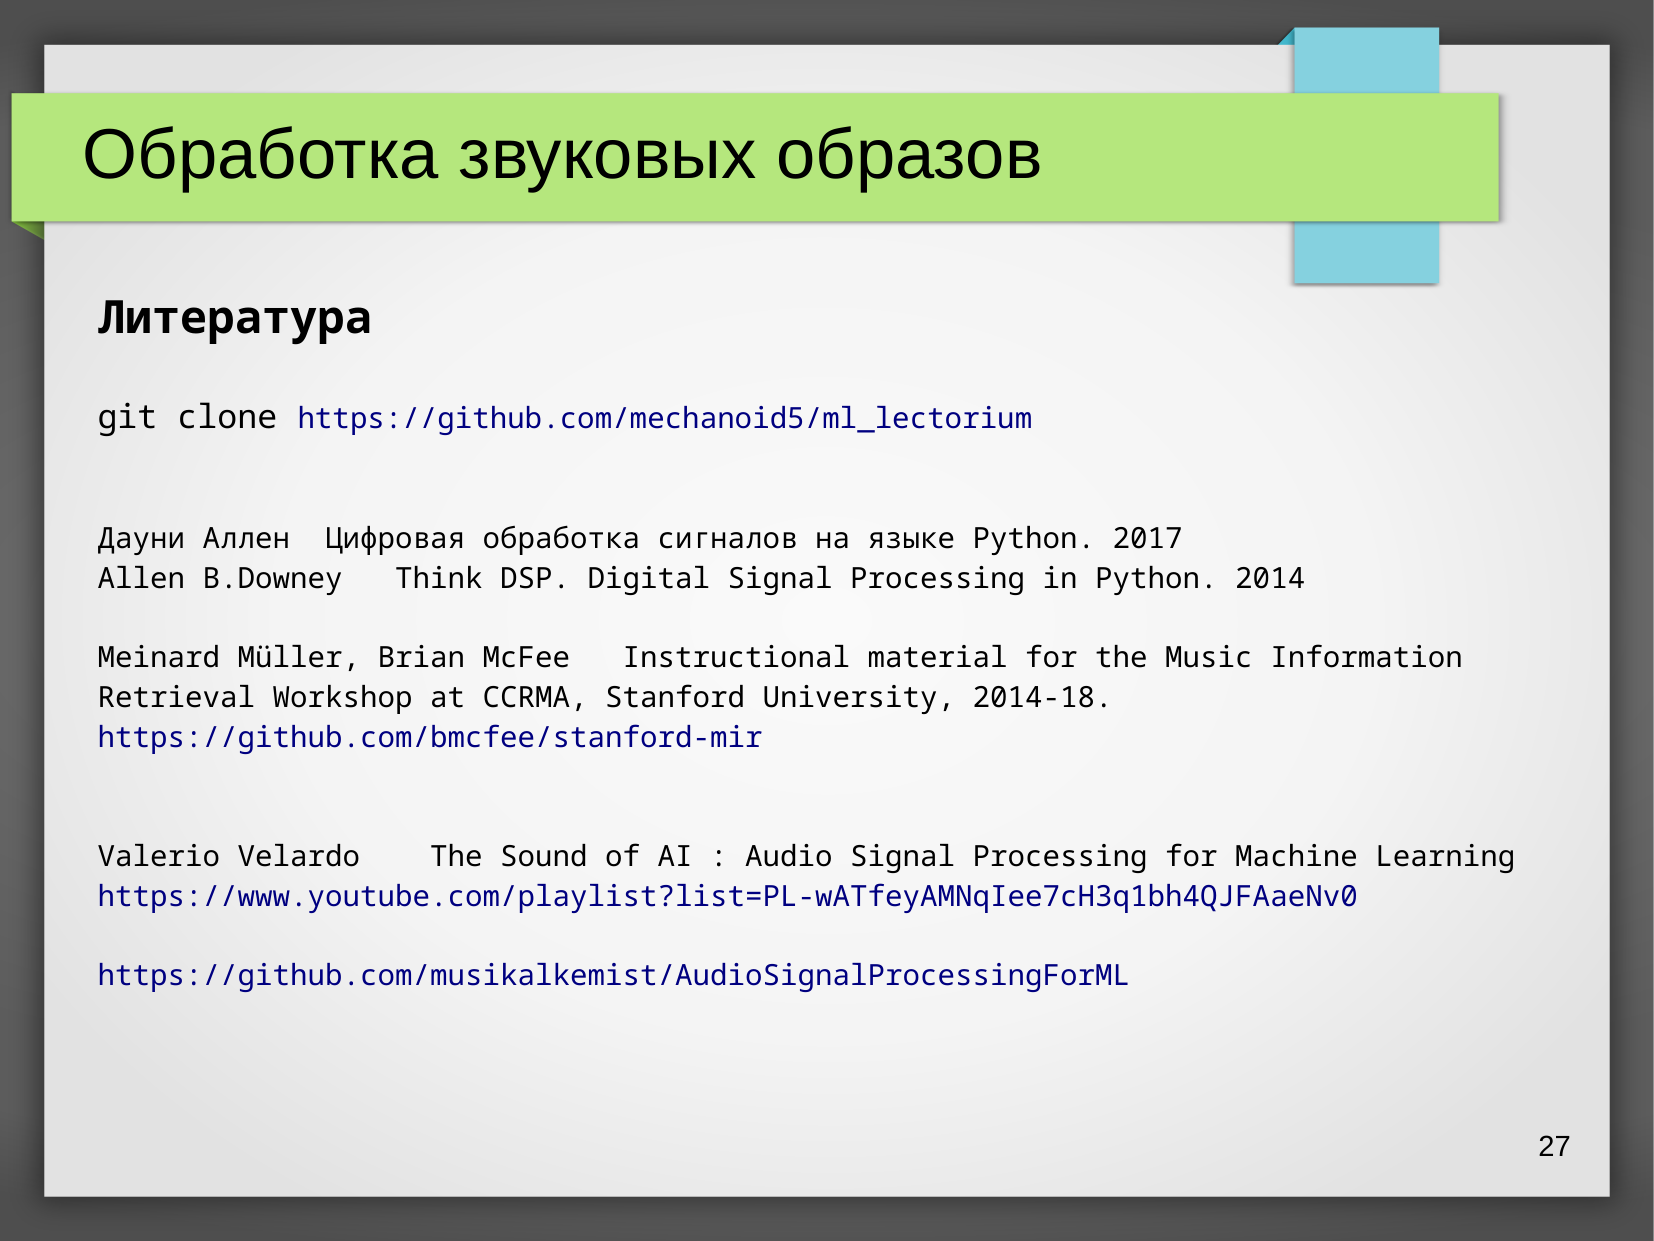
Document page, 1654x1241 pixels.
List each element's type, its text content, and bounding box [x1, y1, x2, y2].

text_box Литература git clone https://github.com/mechanoid5/ml_lectorium Дауни Аллен Цифровая обработка сигналов на языке Python. 2017 Allen B.Downey Think DSP. Digital Signal Processing in Python. 2014 Meinard Müller, Brian McFee Instructional material for the Music Information Retrieval Workshop at CCRMA, Stanford University, 2014-18. https://github.com/bmcfee/stanford-mir Valerio Velardo The Sound of AI : Audio Signal Processing for Machine Learning https://www.youtube.com/playlist?list=PL-wATfeyAMNqIee7cH3q1bh4QJFAaeNv0 https://github.com/musikalkemist/AudioSignalProcessingForML [82, 277, 1607, 937]
picture [0, 0, 1654, 1241]
title Обработка звуковых образов [82, 113, 1406, 194]
